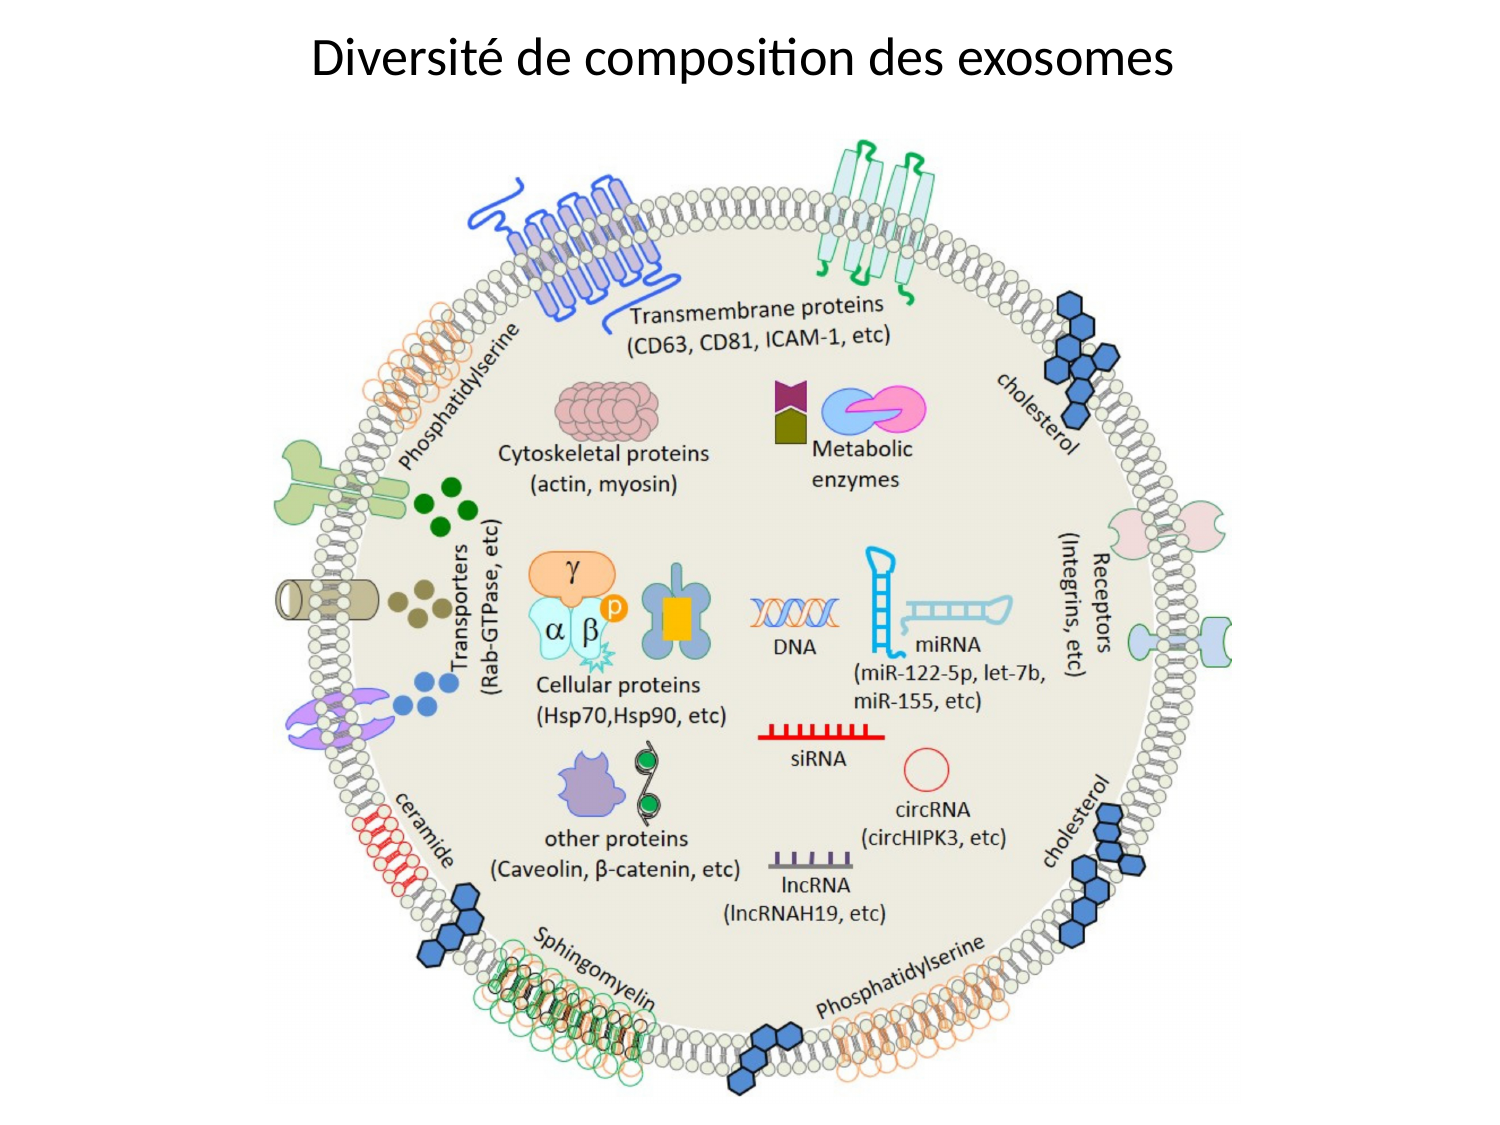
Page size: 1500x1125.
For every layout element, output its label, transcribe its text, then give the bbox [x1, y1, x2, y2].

picture [265, 131, 1241, 1104]
title Diversité de composition des exosomes [75, 0, 1425, 148]
